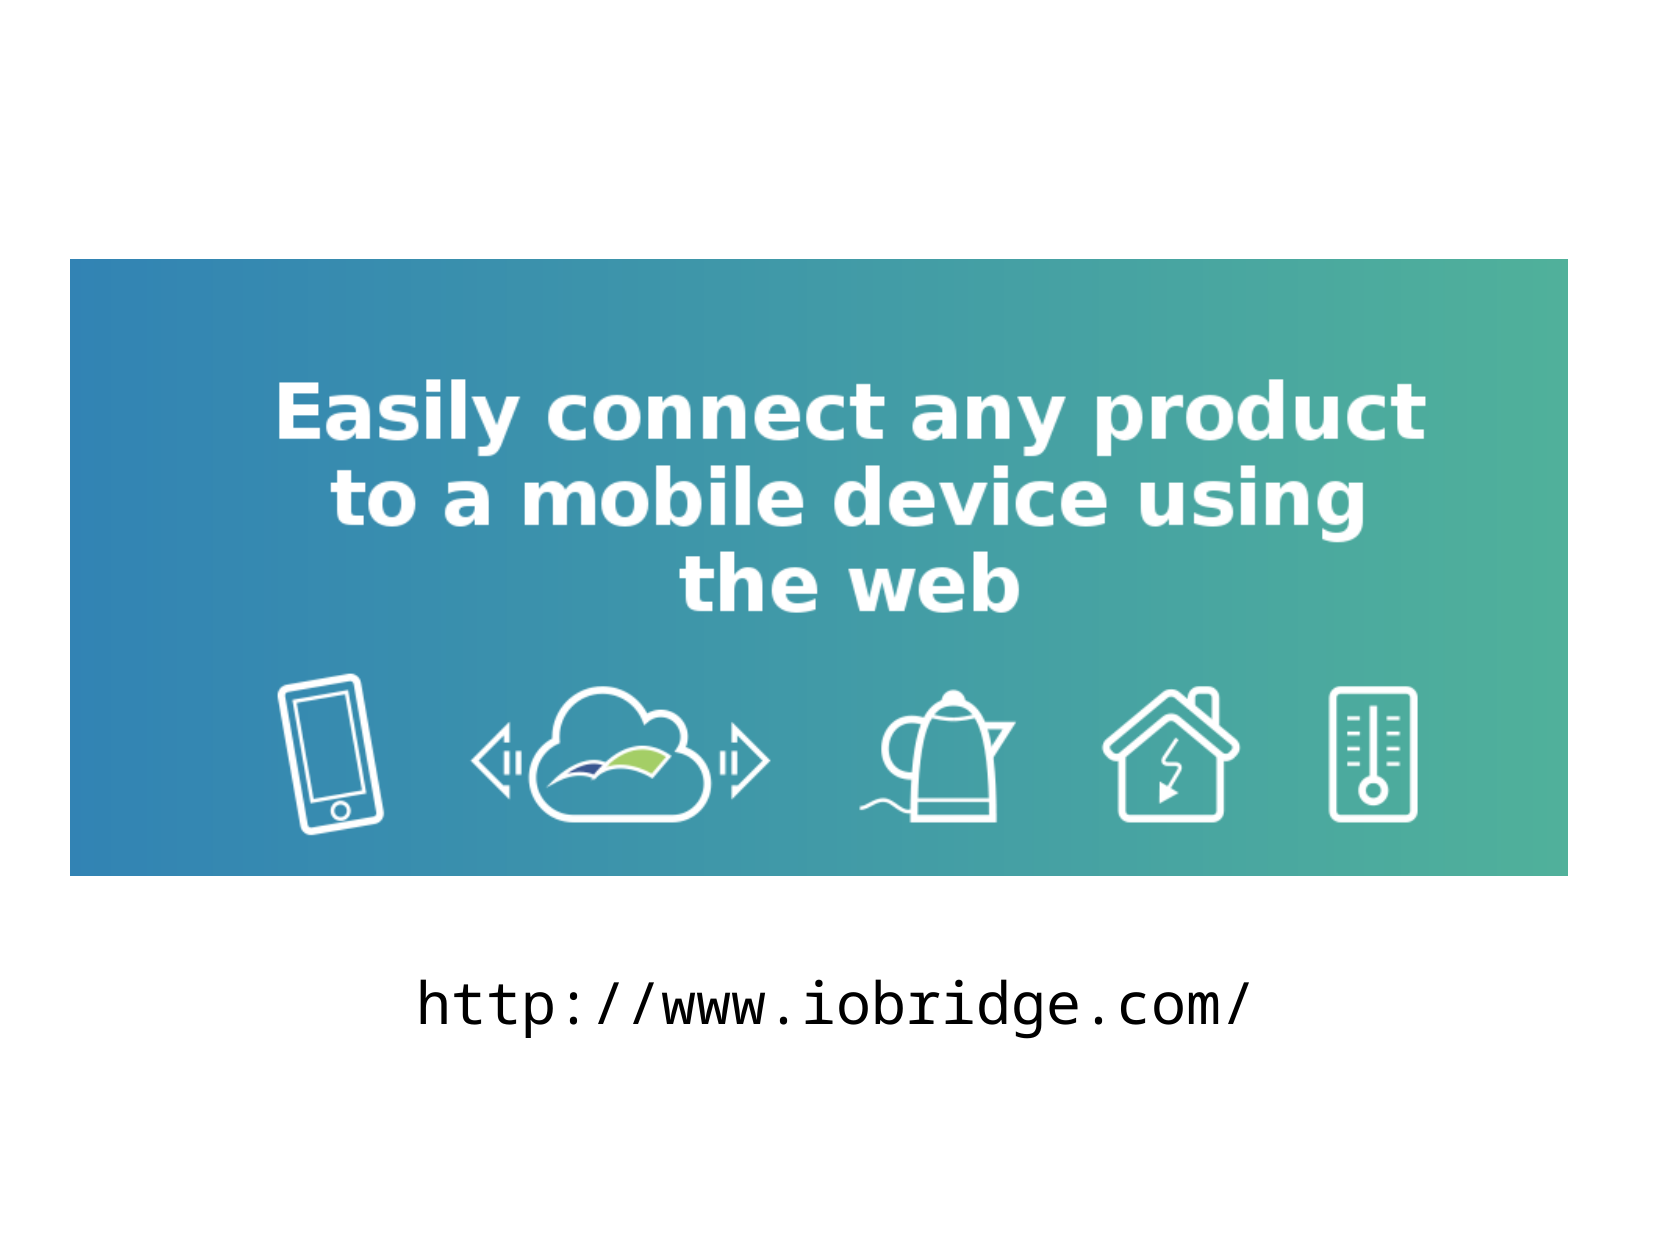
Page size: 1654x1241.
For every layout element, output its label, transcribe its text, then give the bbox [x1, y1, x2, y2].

text_box http://www.iobridge.com/ [401, 954, 1560, 1040]
picture [70, 259, 1568, 876]
